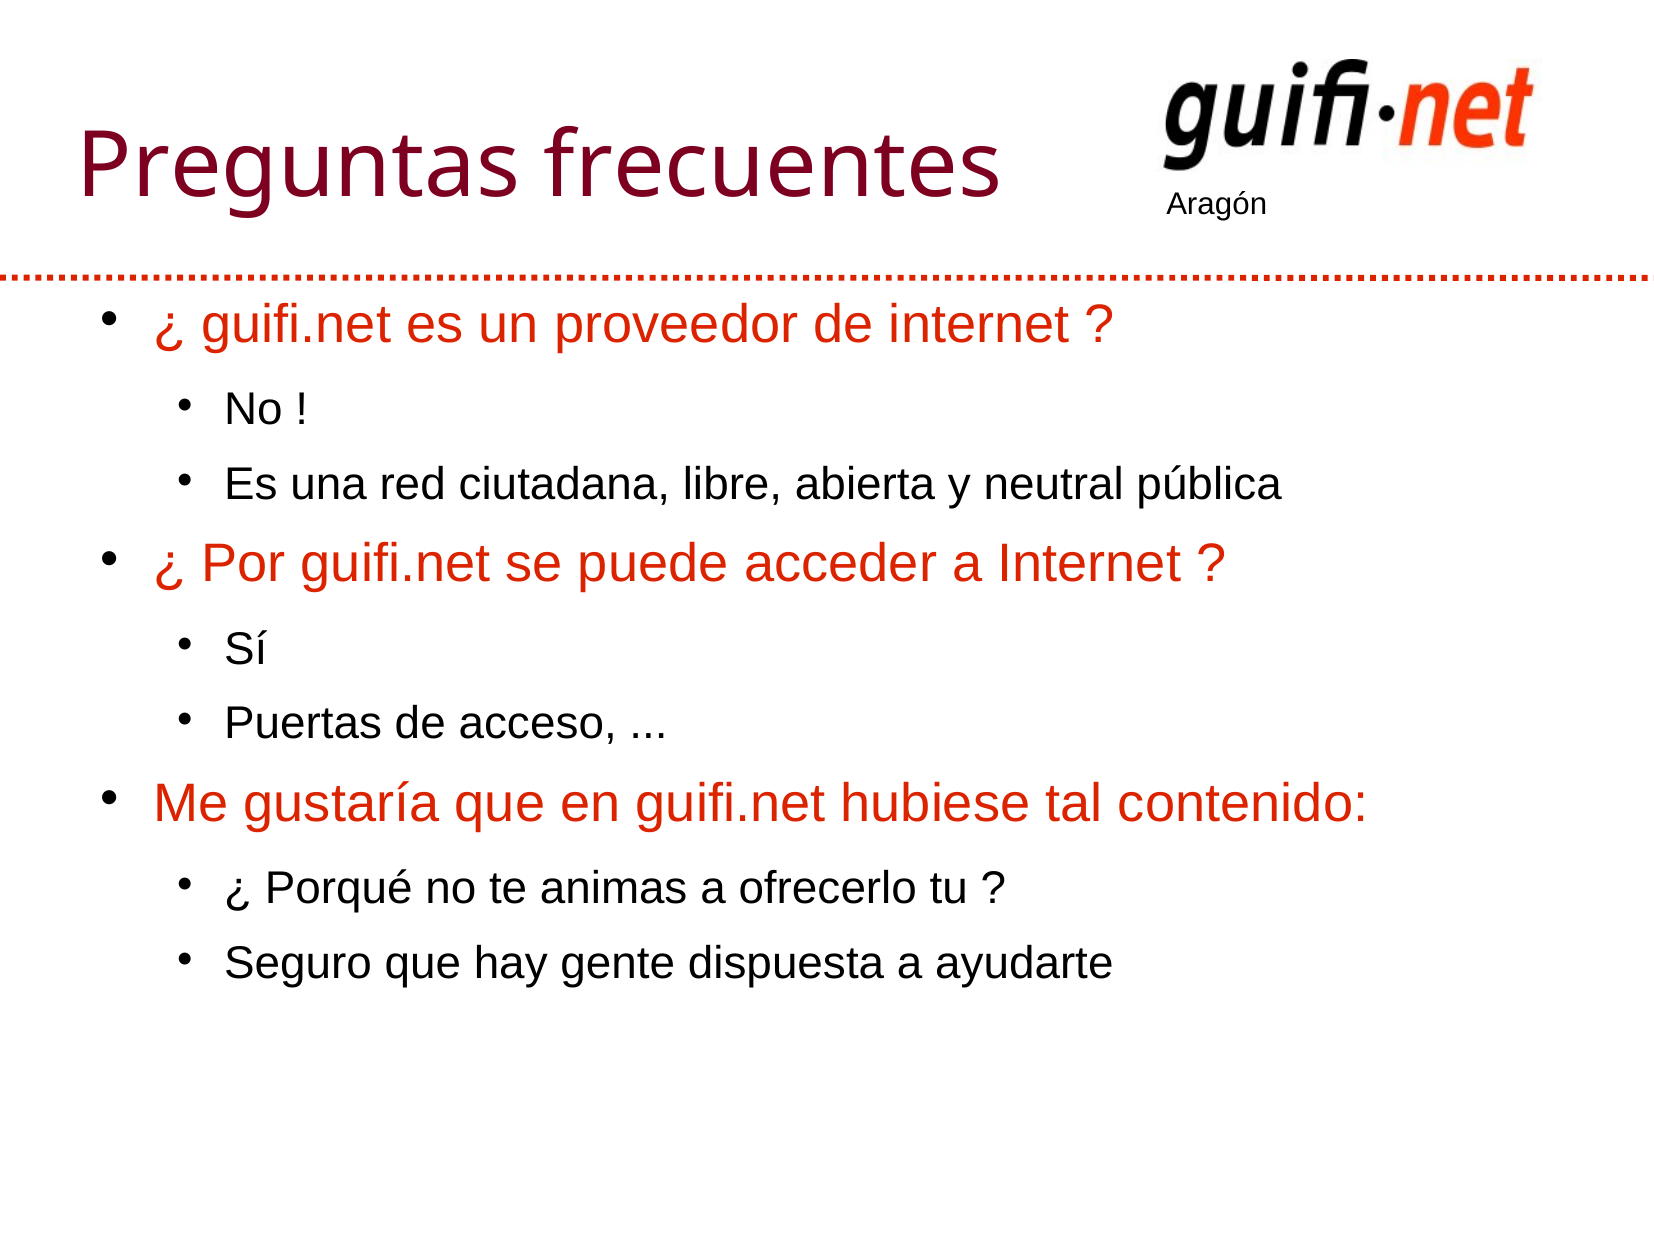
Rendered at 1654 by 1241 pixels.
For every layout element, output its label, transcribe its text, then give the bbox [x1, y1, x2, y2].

title Preguntas frecuentes [76, 59, 1093, 267]
picture [1157, 59, 1542, 172]
list ¿ guifi.net es un proveedor de internet ? No ! Es una red ciutadana, libre, abierta y neutral pública ¿ Por guifi.net se puede acceder a Internet ? Sí Puertas de acceso, ... Me gustaría que en guifi.net hubiese tal contenido: ¿ Porqué no te animas a ofrecerlo tu ? Seguro que hay gente dispuesta a ayudarte [82, 290, 1571, 1109]
